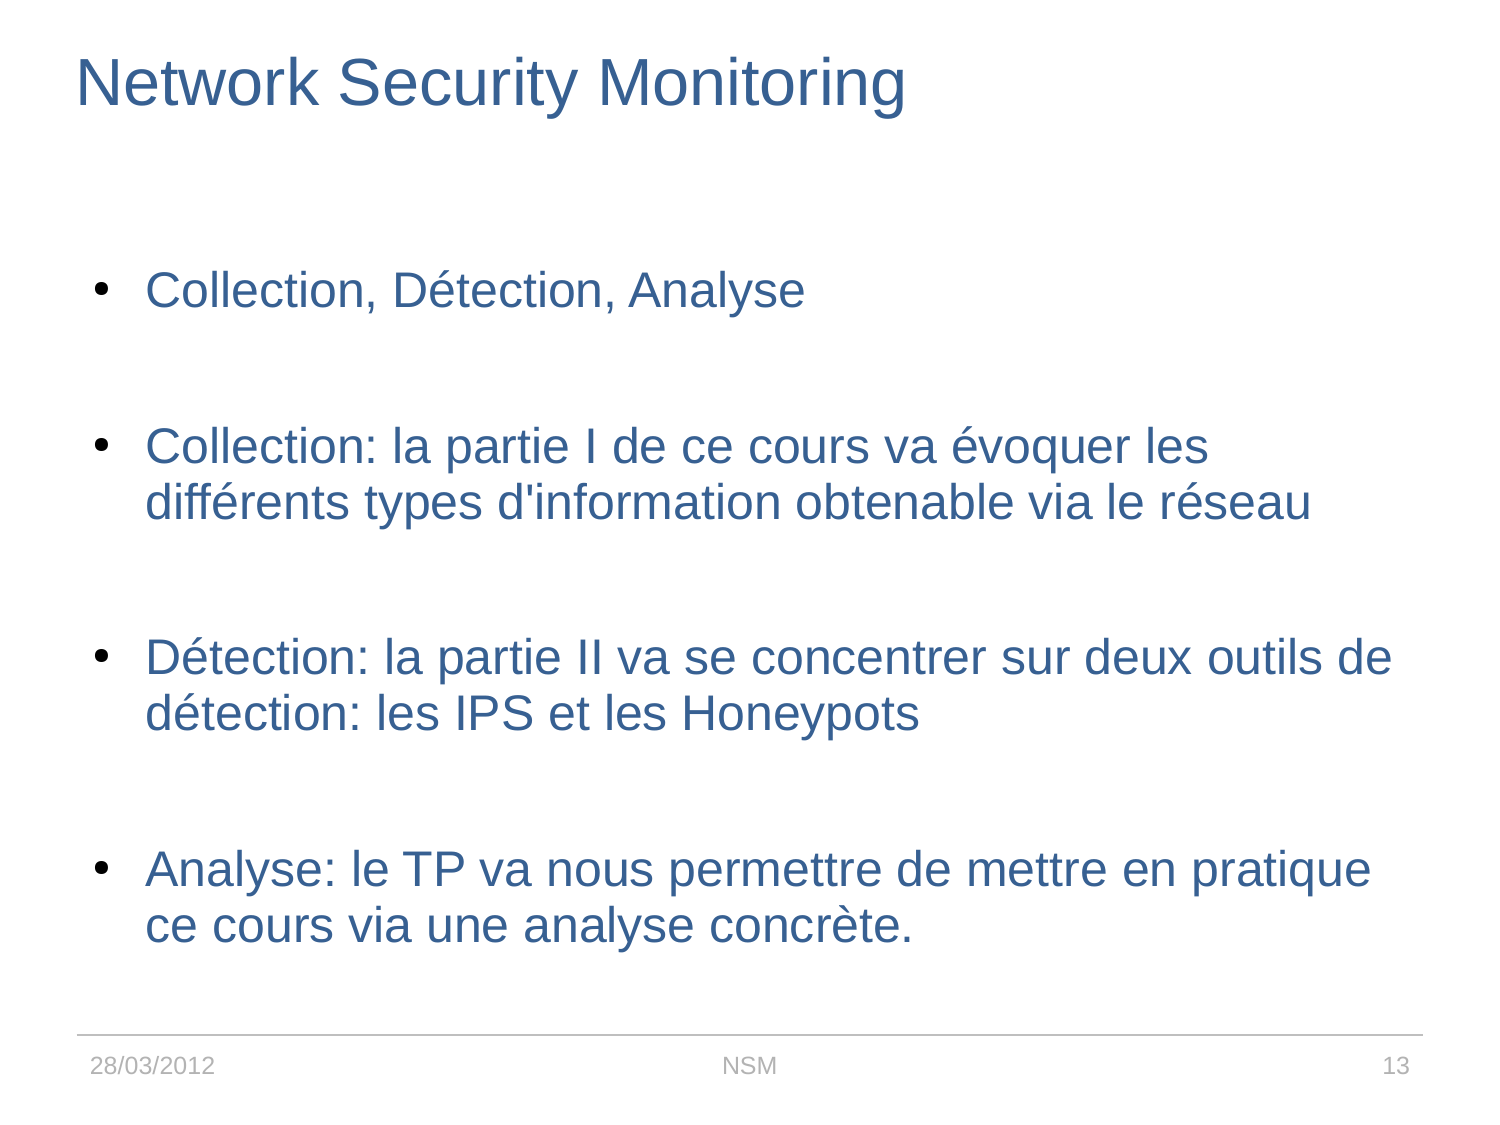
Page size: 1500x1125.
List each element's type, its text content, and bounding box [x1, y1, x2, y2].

title Network Security Monitoring [75, 45, 1425, 233]
list Collection, Détection, Analyse Collection: la partie I de ce cours va évoquer les différents types d'information obtenable via le réseau Détection: la partie II va se concentrer sur deux outils de détection: les IPS et les Honeypots Analyse: le TP va nous permettre de mettre en pratique ce cours via une analyse concrète. [75, 262, 1425, 1005]
